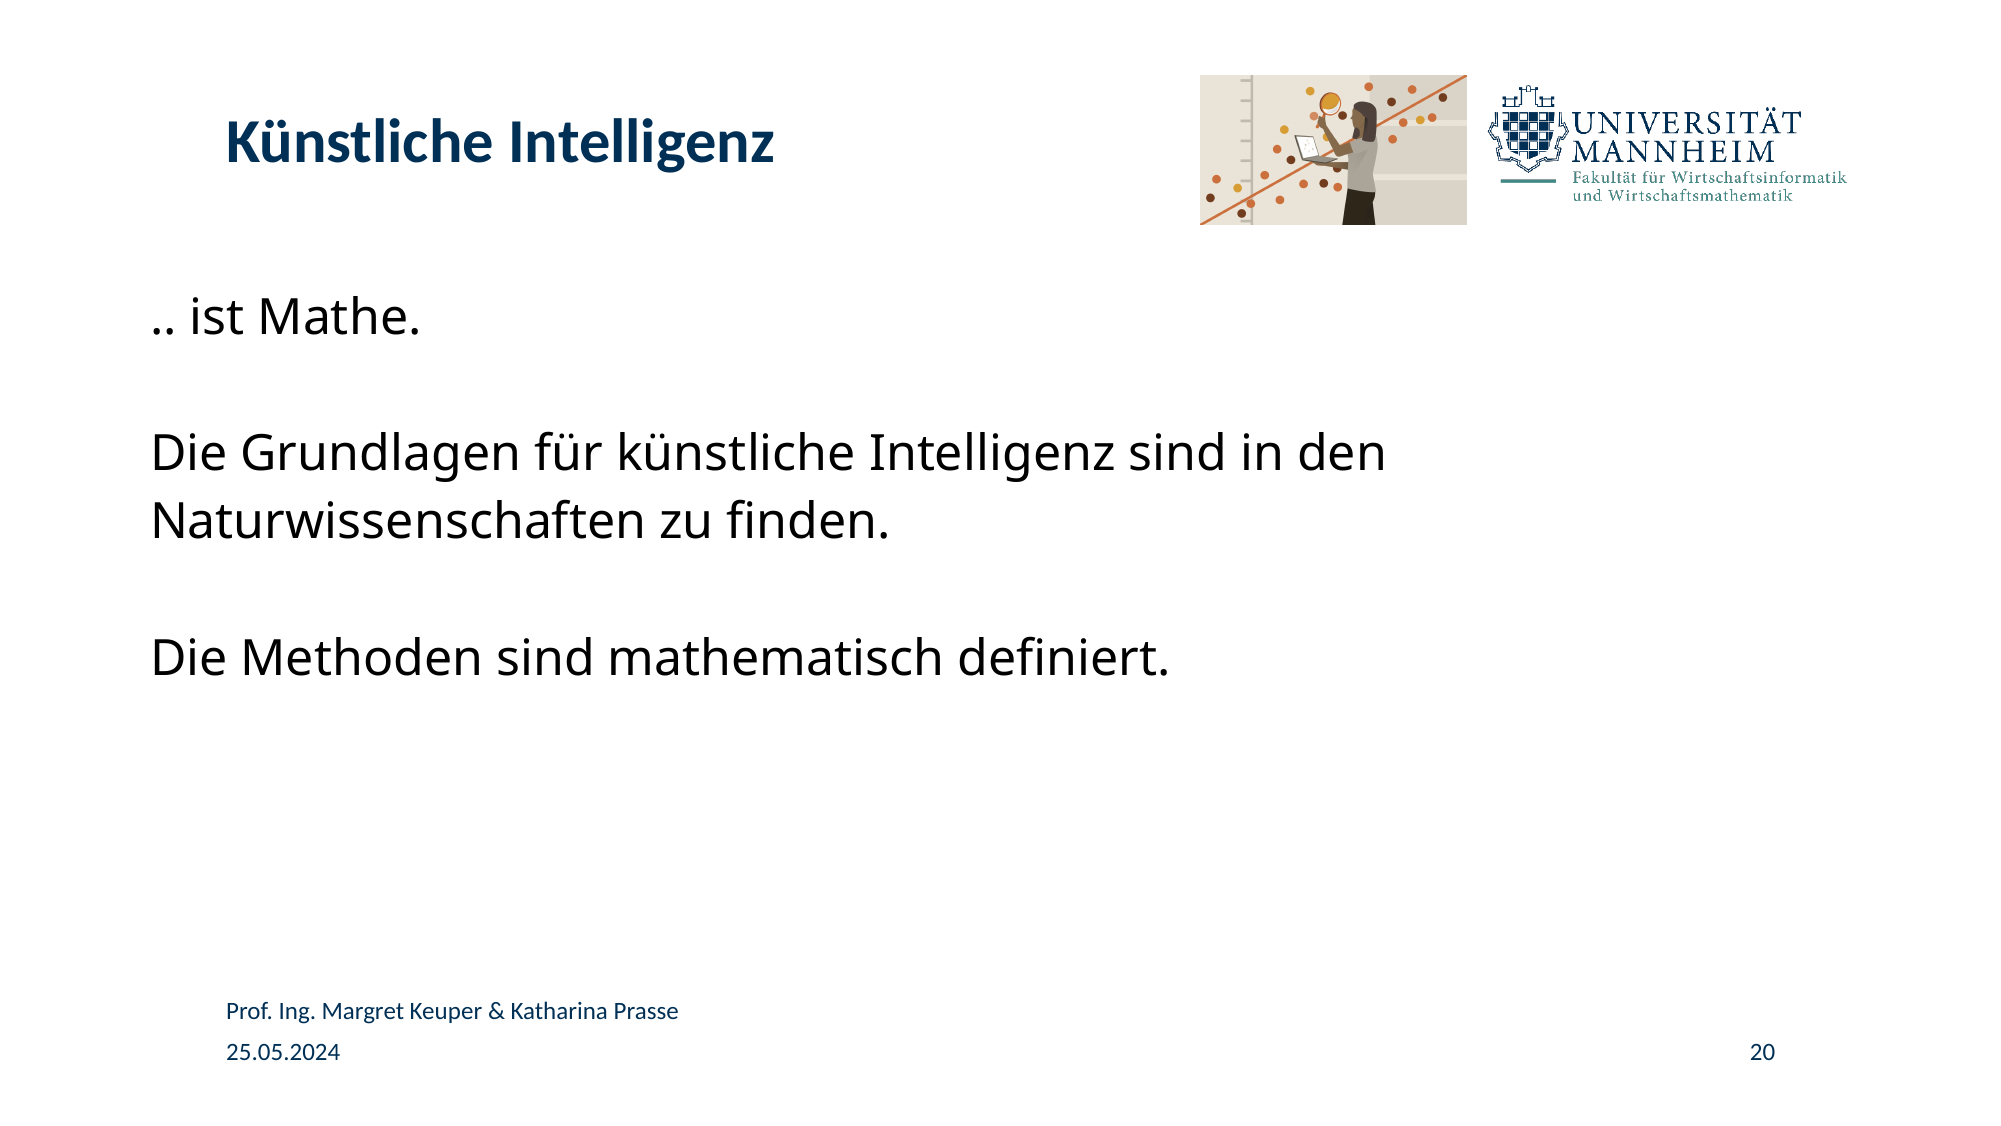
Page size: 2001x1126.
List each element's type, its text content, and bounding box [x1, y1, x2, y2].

text_box .. ist Mathe. Die Grundlagen für künstliche Intelligenz sind in den Naturwissenschaften zu finden. Die Methoden sind mathematisch definiert. [150, 280, 1838, 691]
title Künstliche Intelligenz [226, 100, 1351, 280]
picture [1200, 47, 1894, 248]
